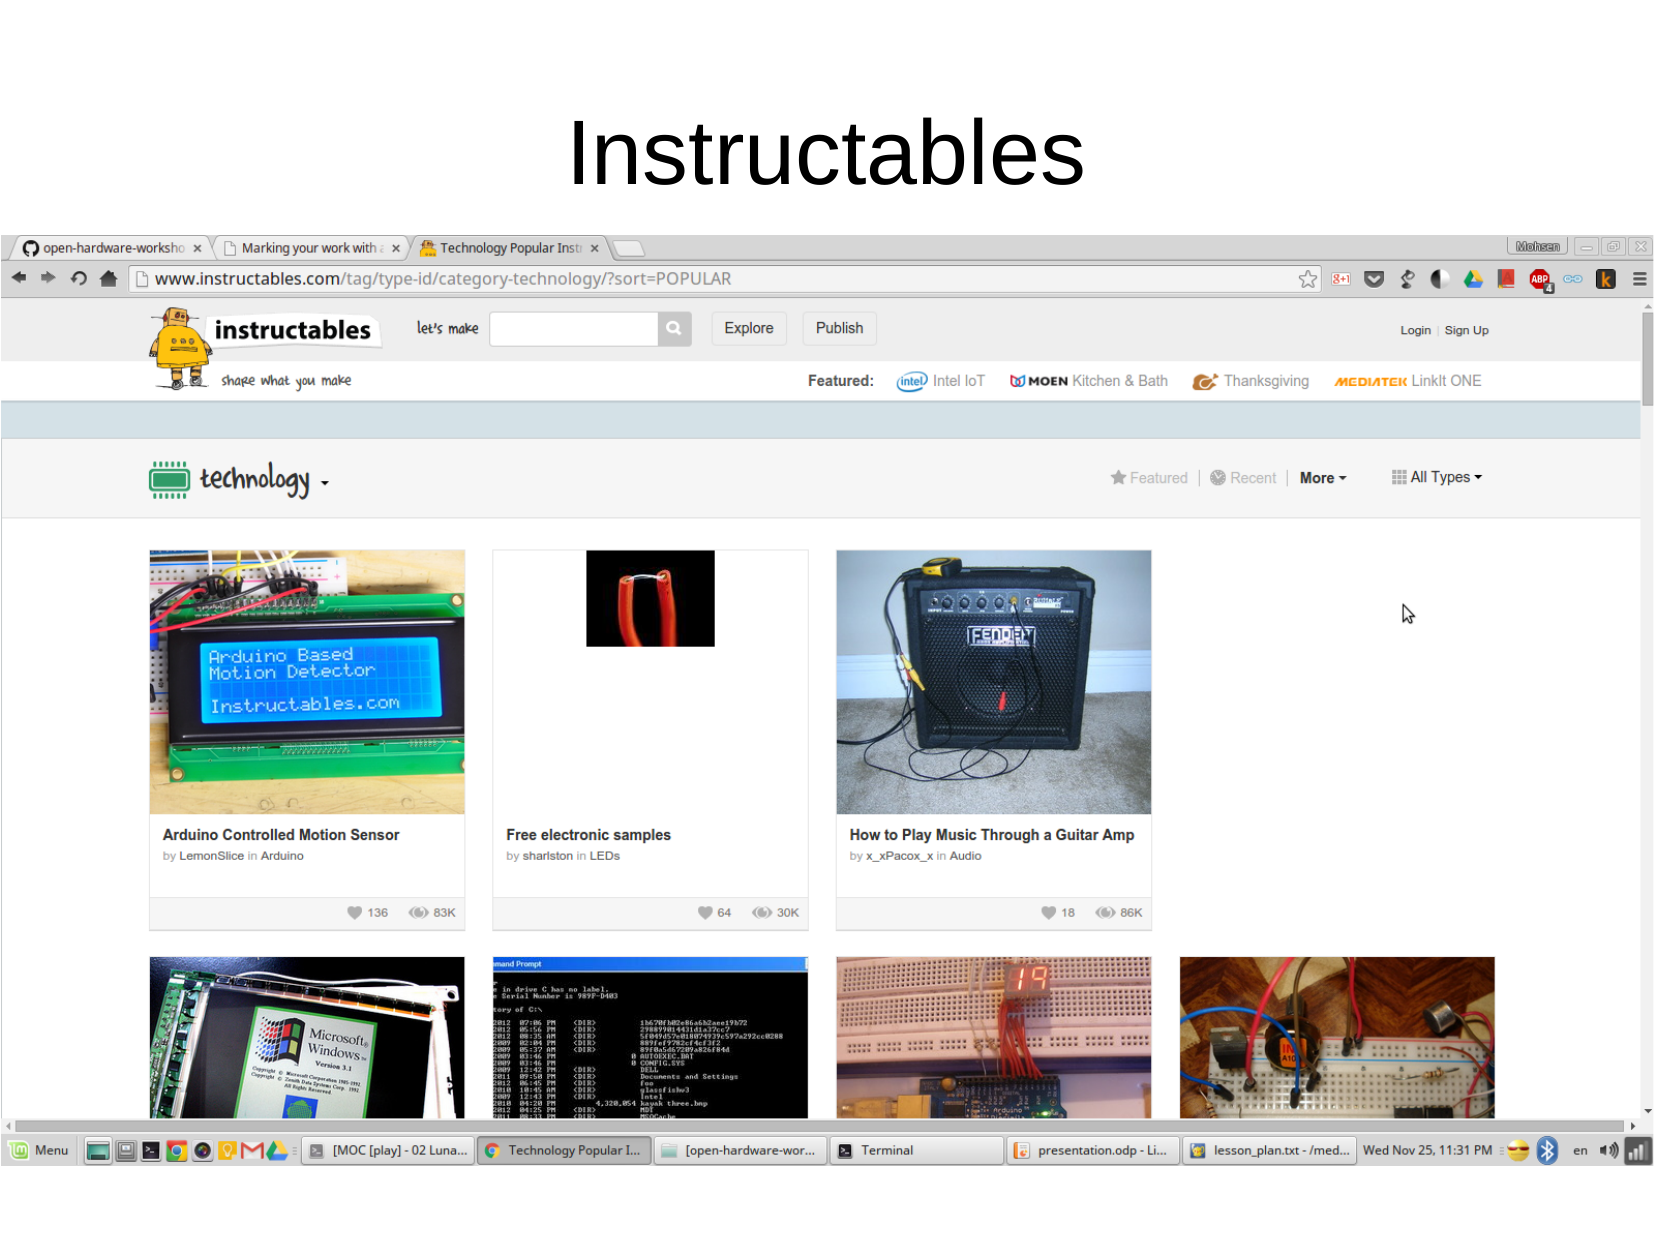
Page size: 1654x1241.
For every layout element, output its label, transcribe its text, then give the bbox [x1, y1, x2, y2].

picture [1, 235, 1654, 1166]
title Instructables [82, 49, 1571, 235]
